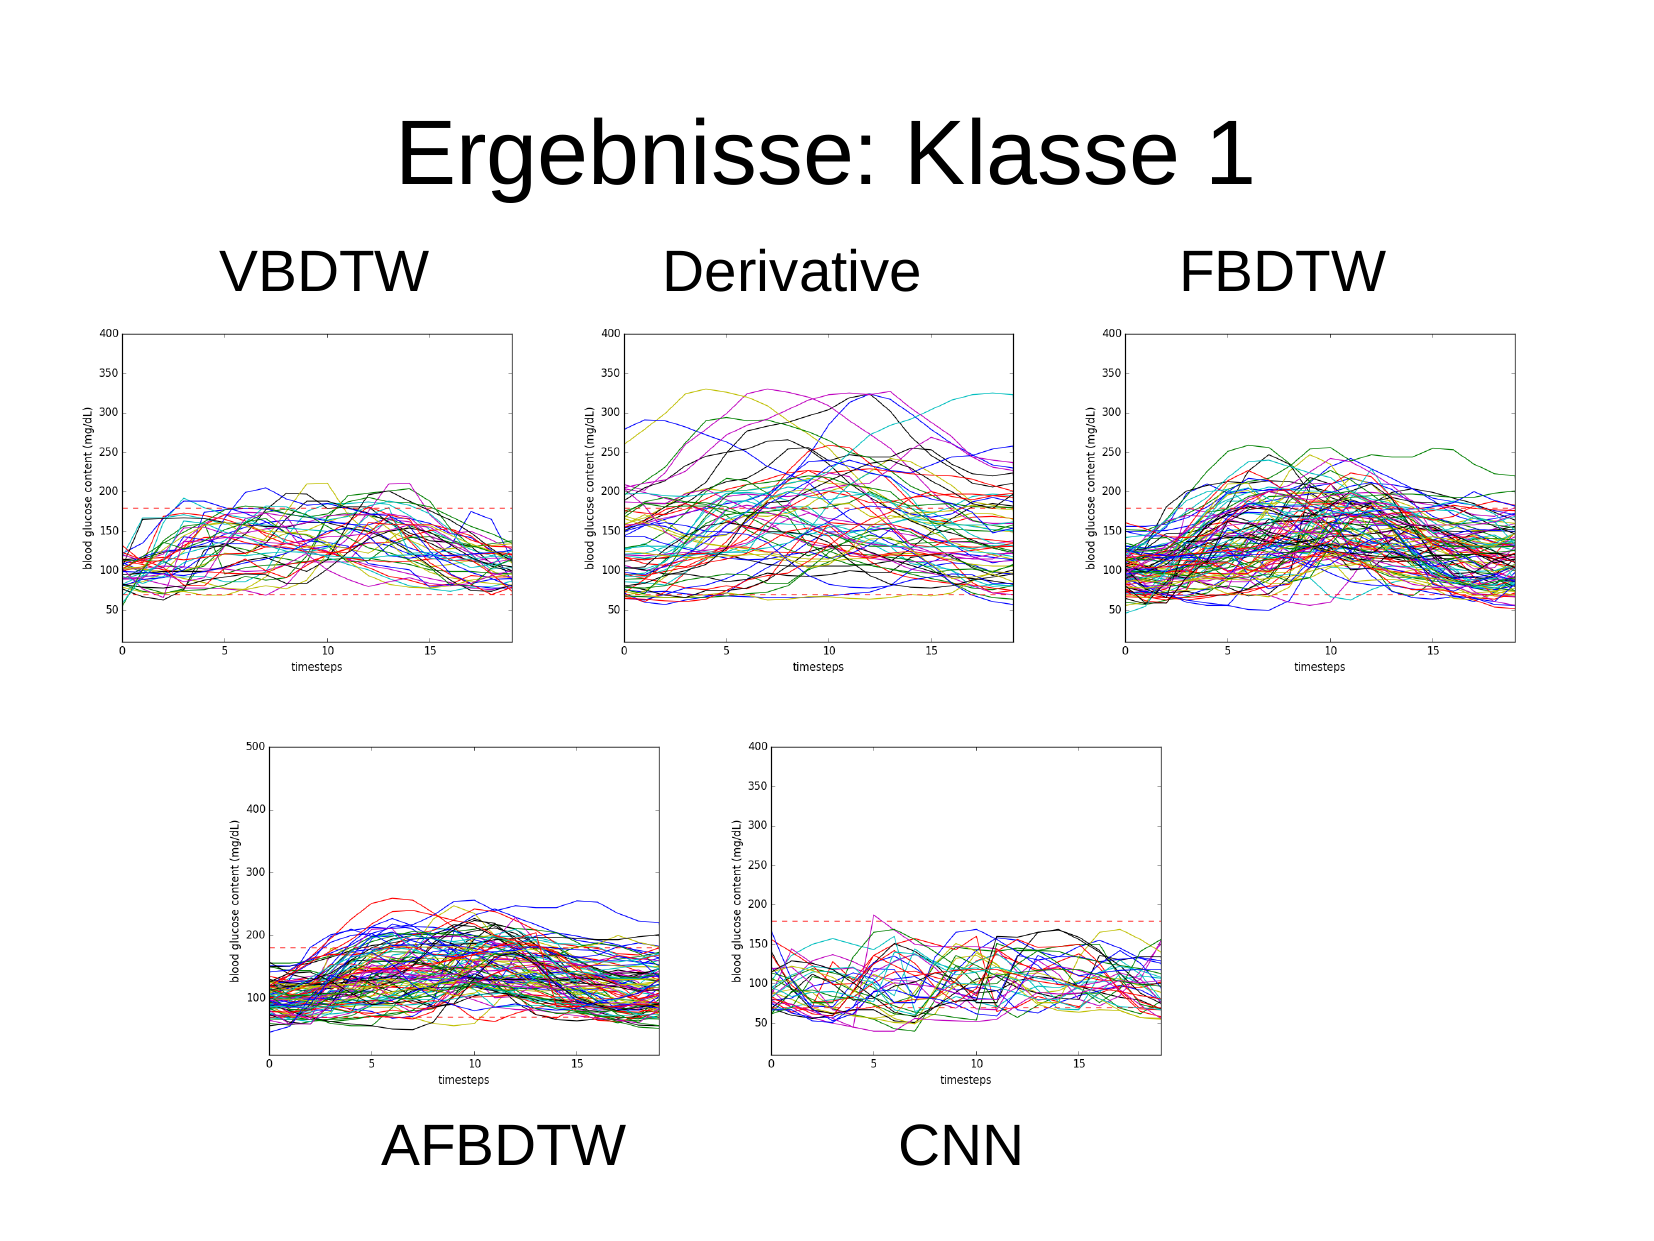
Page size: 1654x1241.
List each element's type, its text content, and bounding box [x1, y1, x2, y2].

text_box AFBDTW CNN [218, 1109, 1188, 1182]
picture [206, 708, 1211, 1093]
text_box VBDTW Derivative FBDTW [23, 235, 1583, 308]
title Ergebnisse: Klasse 1 [82, 49, 1571, 235]
picture [59, 308, 1565, 680]
